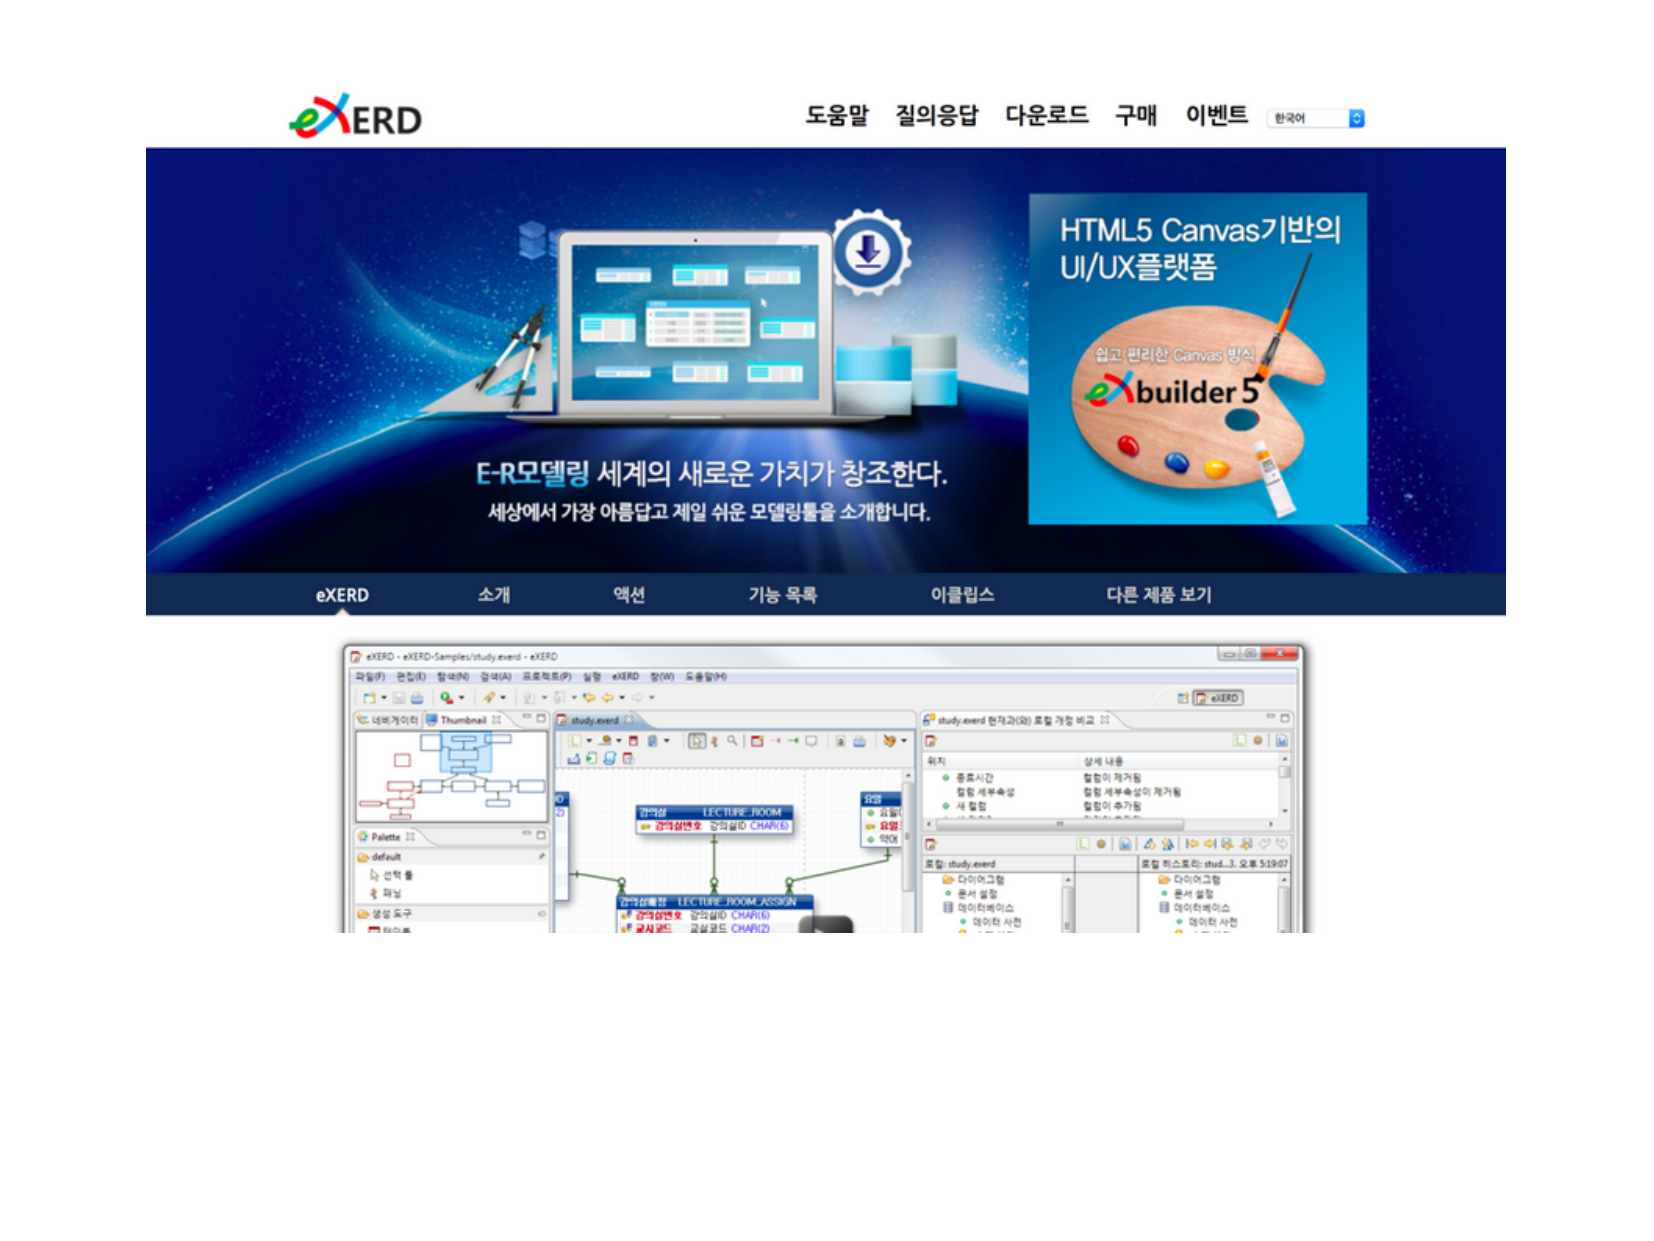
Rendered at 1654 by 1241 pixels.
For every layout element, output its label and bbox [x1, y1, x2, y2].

picture [146, 88, 1506, 933]
